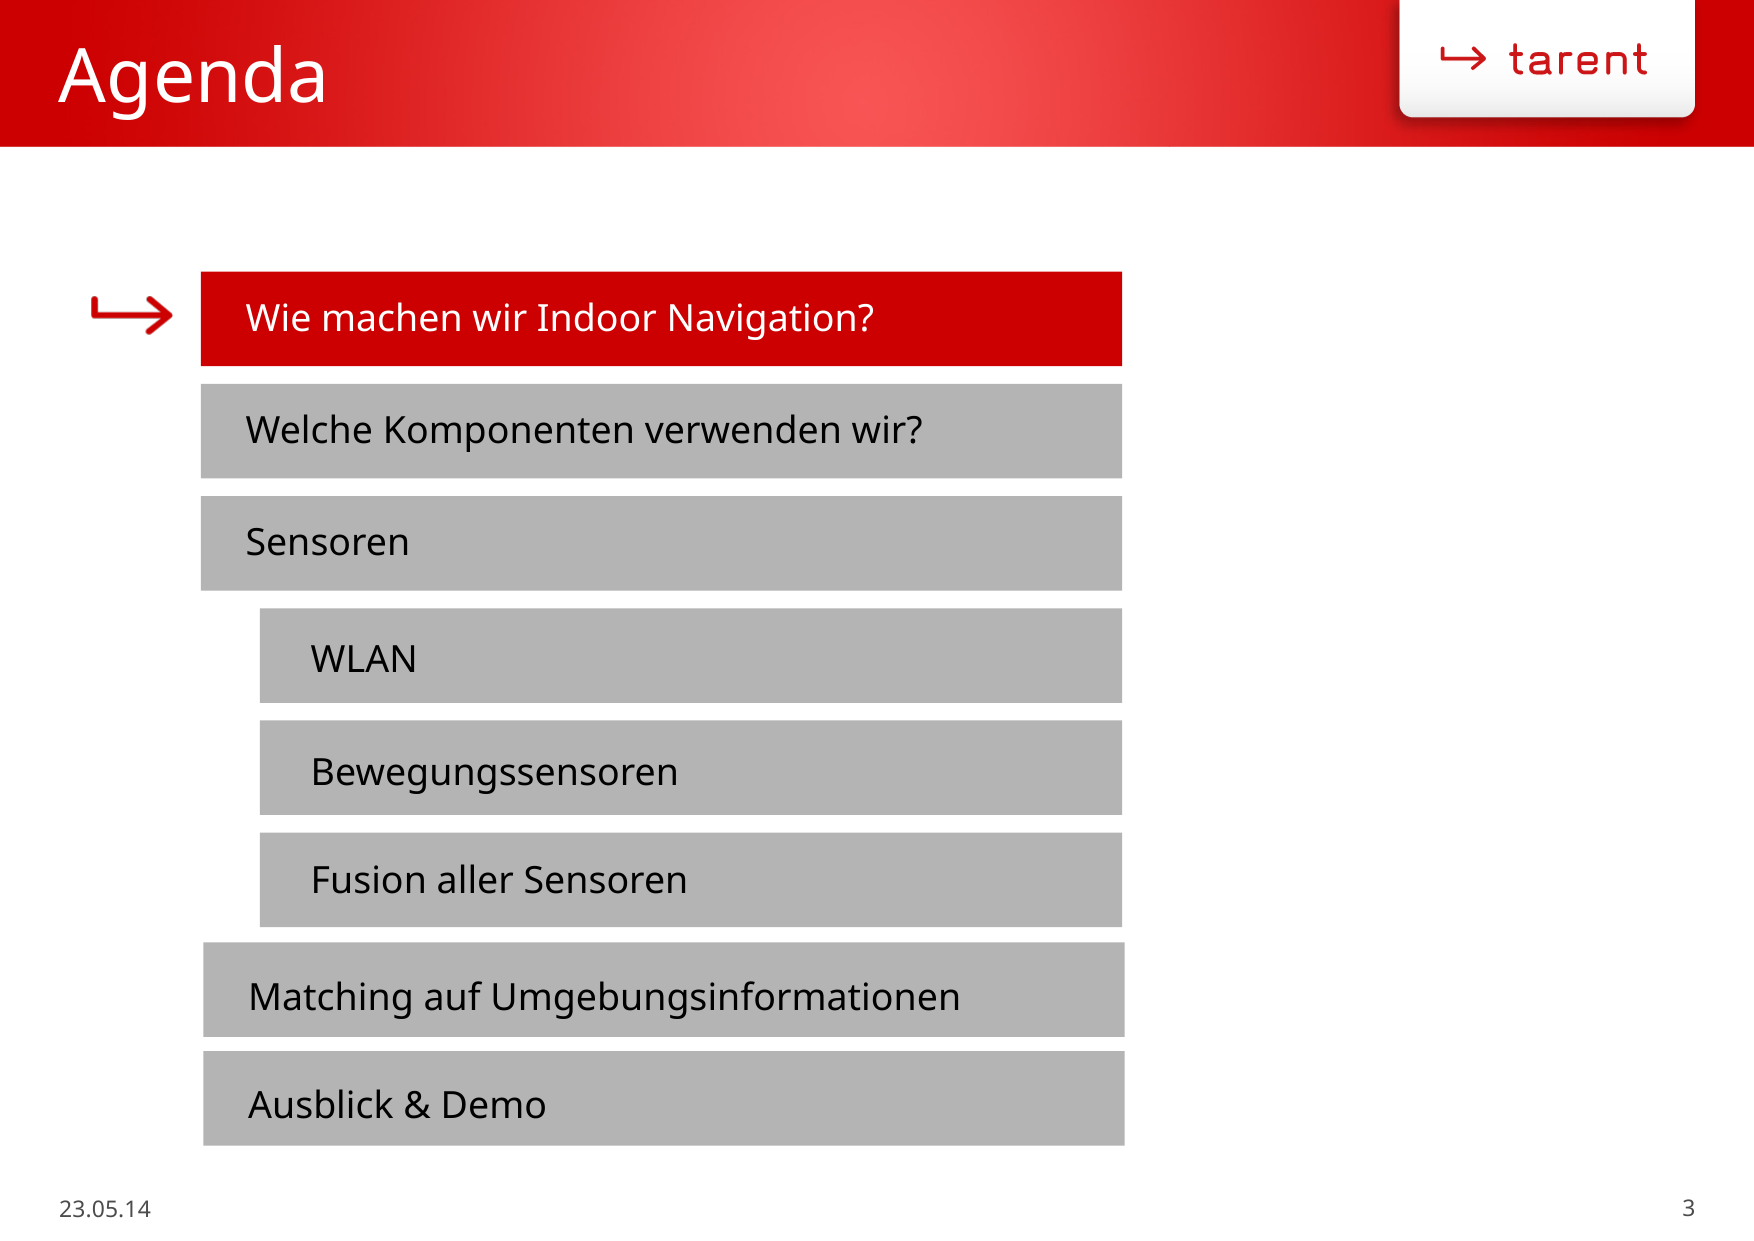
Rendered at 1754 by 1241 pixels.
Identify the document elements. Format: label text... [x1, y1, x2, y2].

text_box [200, 271, 1123, 367]
picture [0, 0, 1754, 1240]
list WLAN [242, 632, 1069, 704]
text_box [203, 942, 1125, 1037]
text_box [259, 832, 1123, 928]
list Sensoren [177, 515, 1075, 587]
list Wie machen wir Indoor Navigation? [183, 290, 1075, 362]
list Fusion aller Sensoren [242, 854, 1069, 925]
text_box [200, 496, 1123, 591]
list Bewegungssensoren [242, 745, 1069, 816]
list Ausblick & Demo [179, 1078, 1078, 1150]
text_box [203, 1051, 1125, 1146]
list Welche Komponenten verwenden wir? [177, 403, 1075, 475]
title Agenda [59, 0, 1638, 177]
text_box [259, 608, 1123, 703]
list Matching auf Umgebungsinformationen [179, 970, 1078, 1041]
text_box [200, 383, 1123, 479]
text_box [259, 720, 1123, 815]
